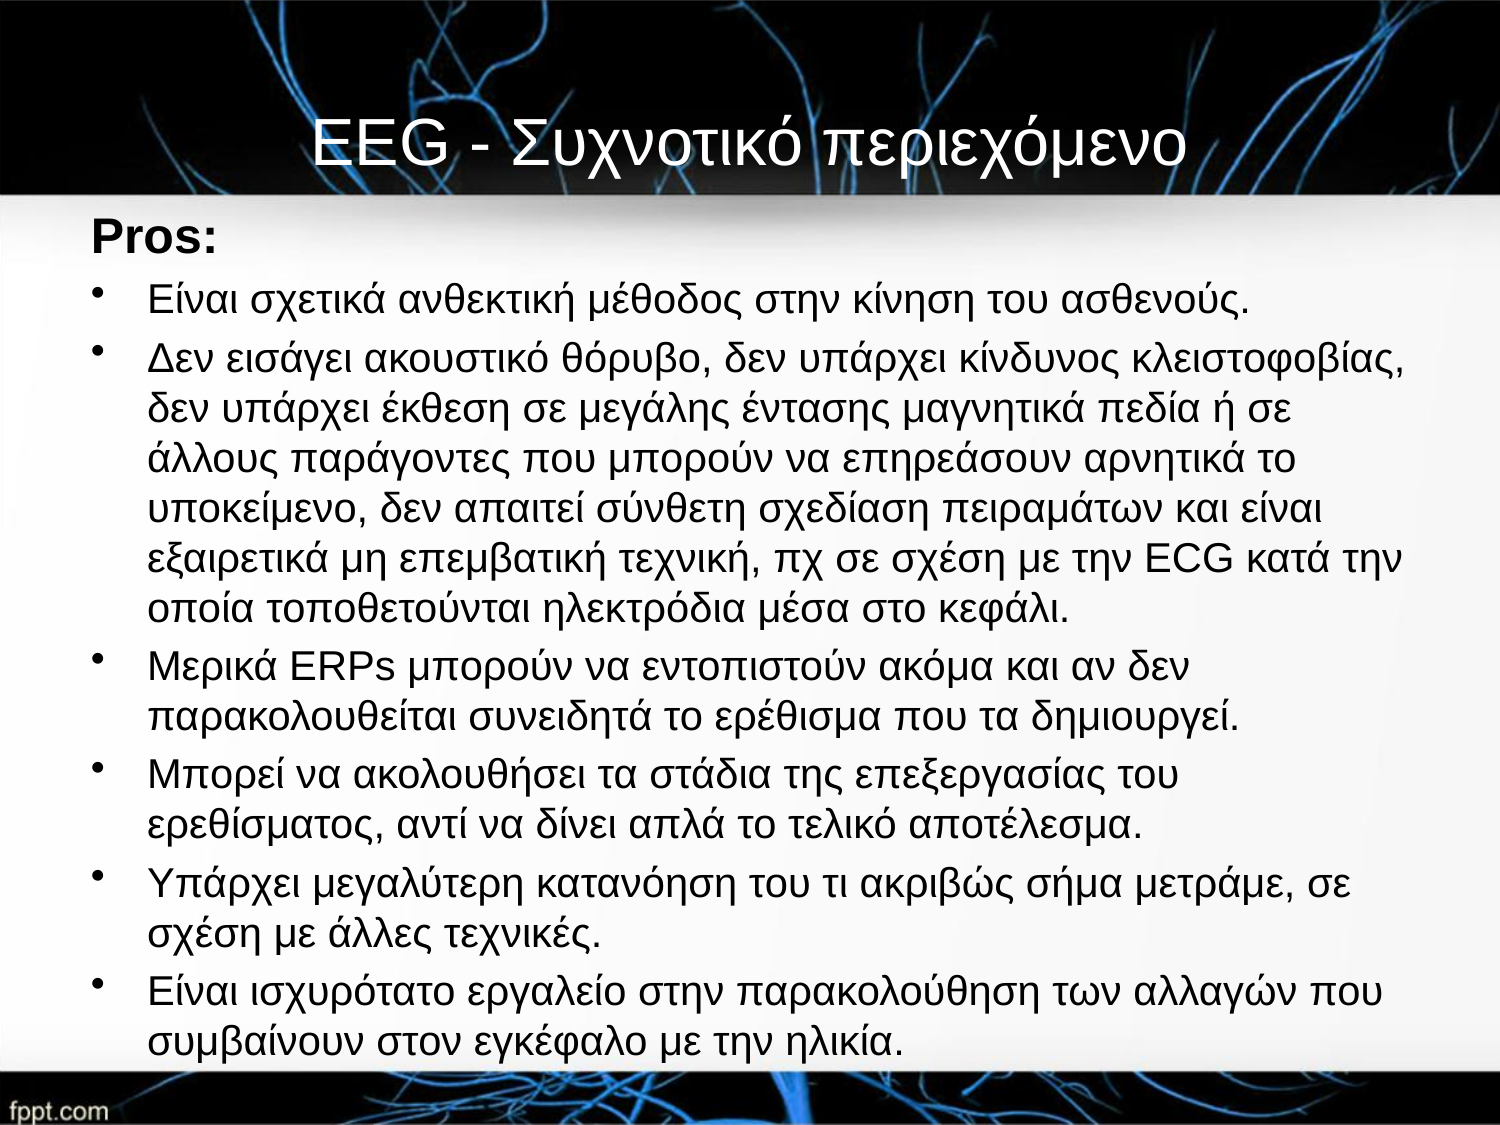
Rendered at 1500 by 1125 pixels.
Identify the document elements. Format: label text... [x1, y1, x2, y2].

list Pros: Είναι σχετικά ανθεκτική μέθοδος στην κίνηση του ασθενούς. Δεν εισάγει ακουστικό θόρυβο, δεν υπάρχει κίνδυνος κλειστοφοβίας, δεν υπάρχει έκθεση σε μεγάλης έντασης μαγνητικά πεδία ή σε άλλους παράγοντες που μπορούν να επηρεάσουν αρνητικά το υποκείμενο, δεν απαιτεί σύνθετη σχεδίαση πειραμάτων και είναι εξαιρετικά μη επεμβατική τεχνική, πχ σε σχέση με την ΕCG κατά την οποία τοποθετούνται ηλεκτρόδια μέσα στο κεφάλι. Μερικά ERPs μπορούν να εντοπιστούν ακόμα και αν δεν παρακολουθείται συνειδητά το ερέθισμα που τα δημιουργεί. Μπορεί να ακολουθήσει τα στάδια της επεξεργασίας του ερεθίσματος, αντί να δίνει απλά το τελικό αποτέλεσμα. Υπάρχει μεγαλύτερη κατανόηση του τι ακριβώς σήμα μετράμε, σε σχέση με άλλες τεχνικές. Είναι ισχυρότατο εργαλείο στην παρακολούθηση των αλλαγών που συμβαίνουν στον εγκέφαλο με την ηλικία. [75, 196, 1426, 939]
picture [0, 0, 1500, 1125]
title EEG - Συχνοτικό περιεχόμενο [75, 45, 1425, 196]
